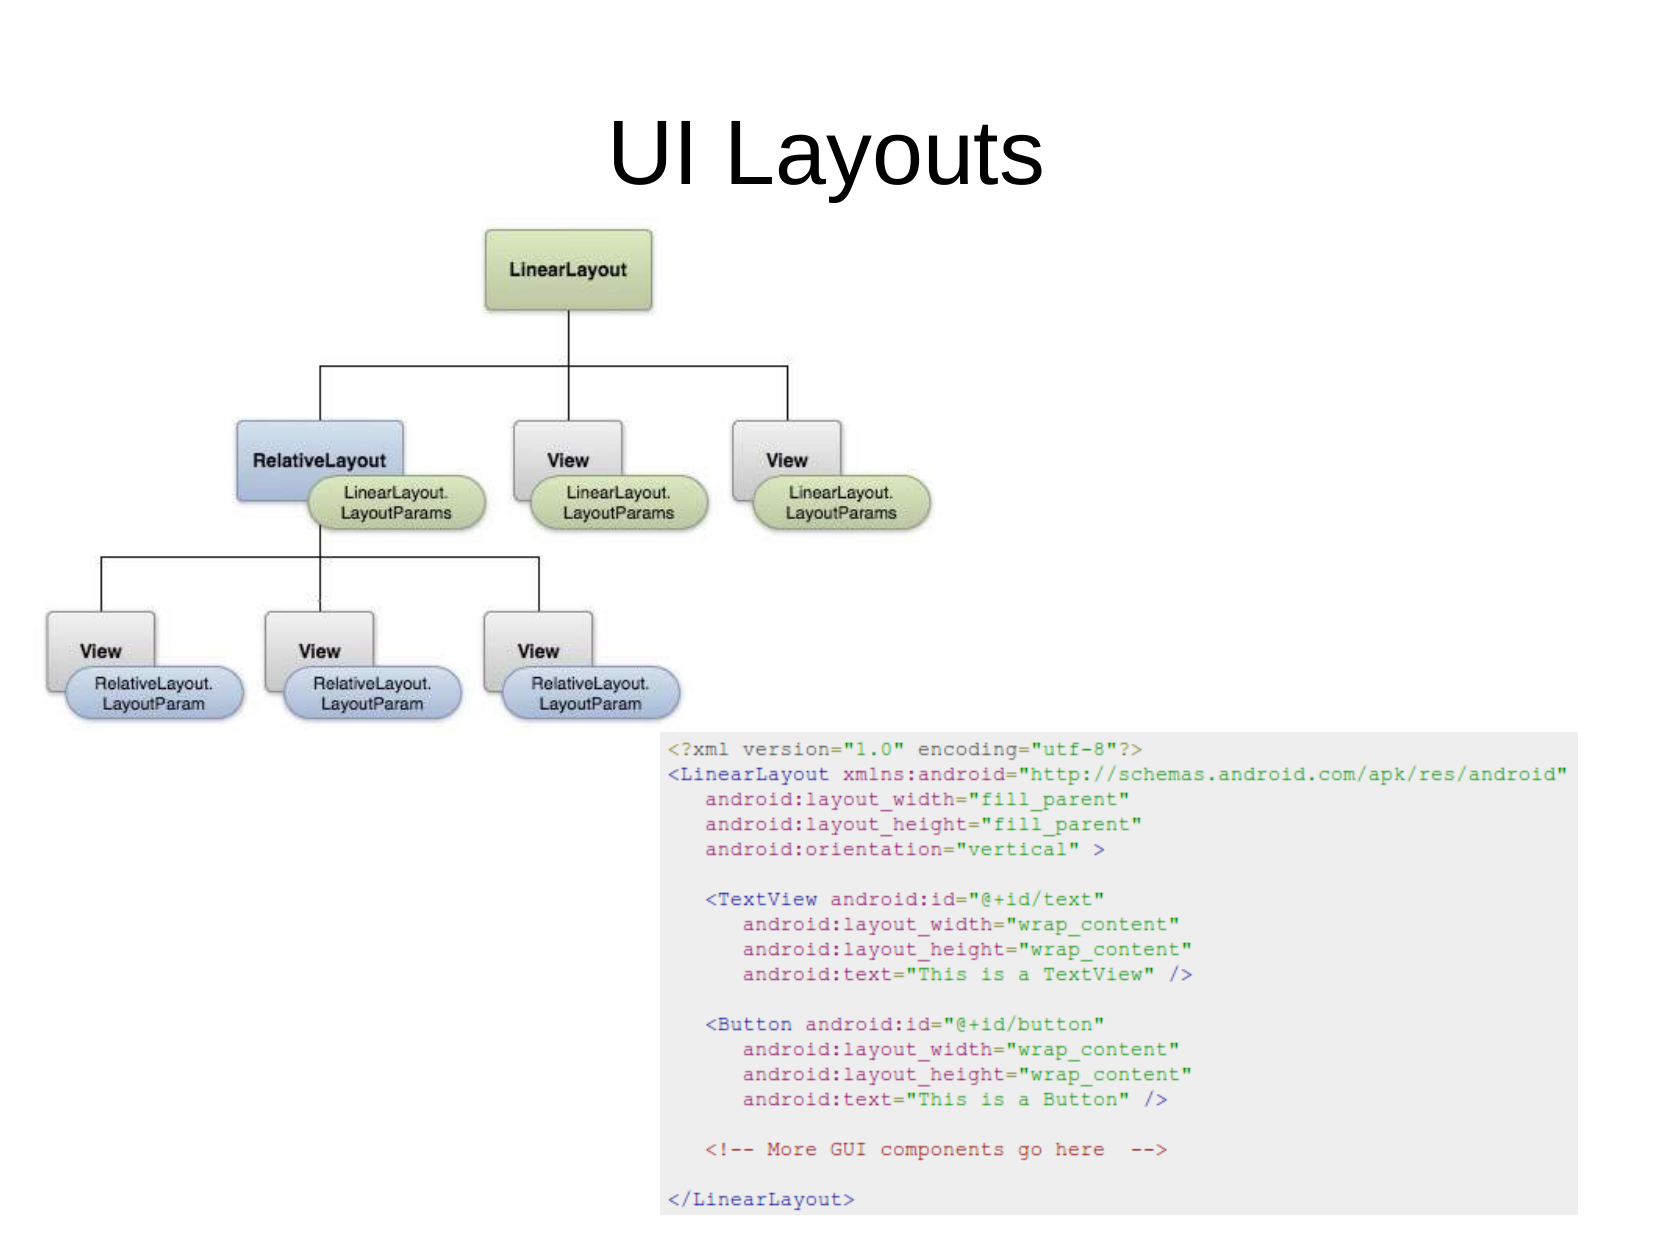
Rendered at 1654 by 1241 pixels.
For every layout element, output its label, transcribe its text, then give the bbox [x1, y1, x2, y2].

title UI Layouts [82, 49, 1571, 257]
picture [32, 217, 1578, 1216]
